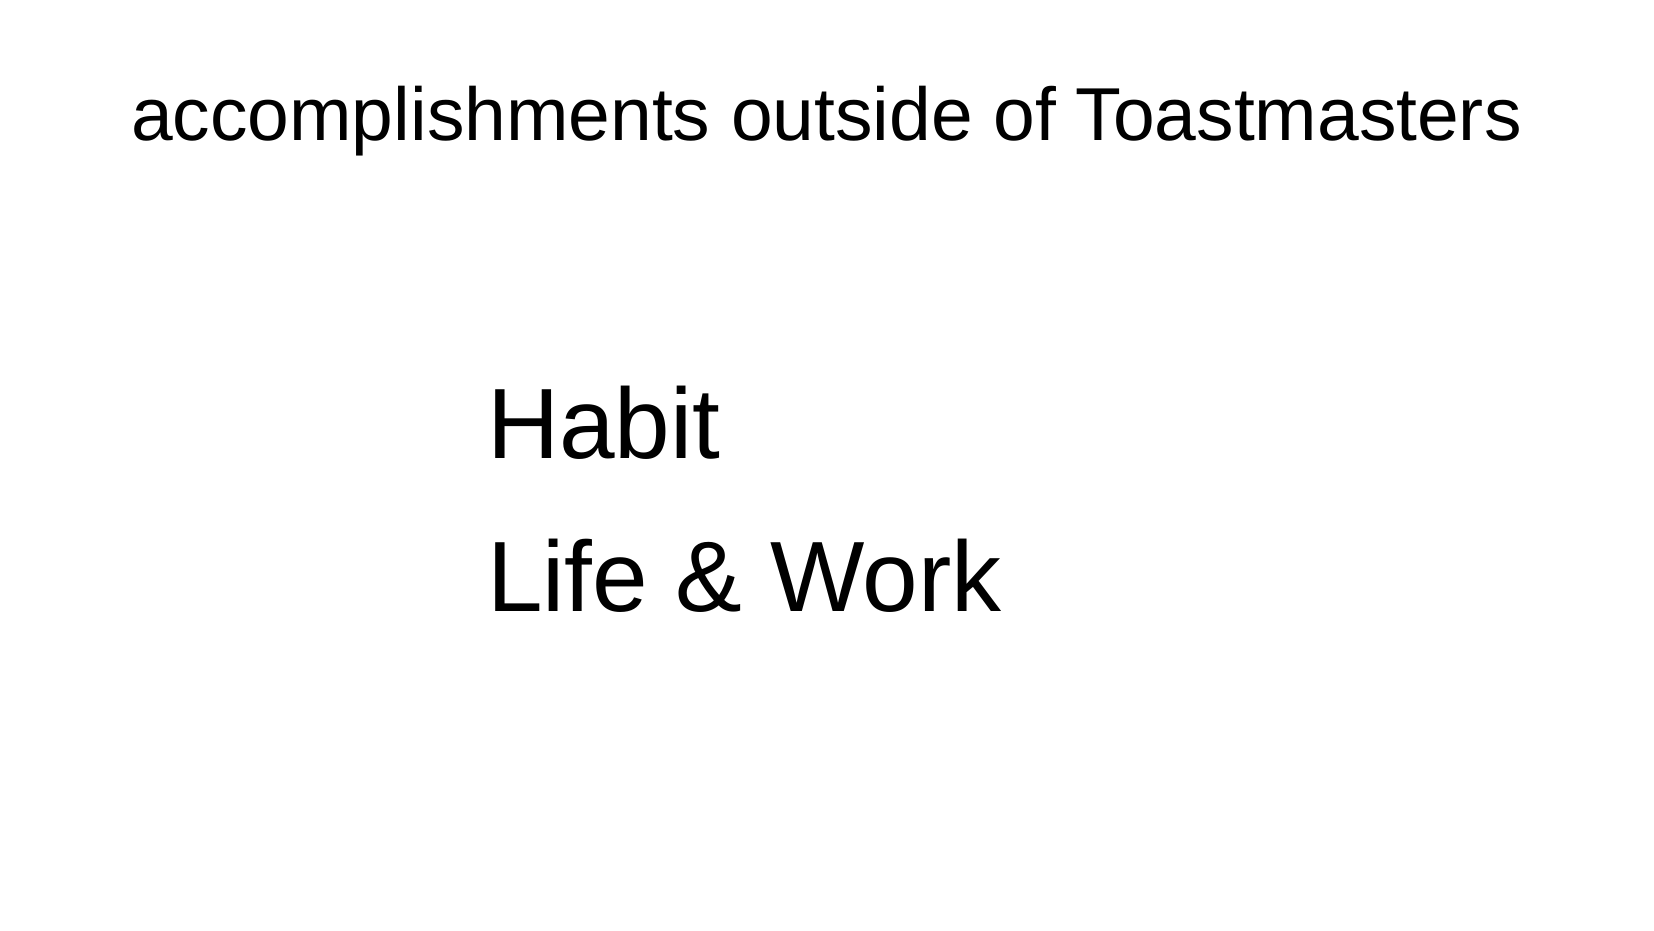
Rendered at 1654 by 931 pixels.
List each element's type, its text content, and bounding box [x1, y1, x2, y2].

text_box Habit Life & Work [472, 360, 1099, 626]
title accomplishments outside of Toastmasters [82, 12, 1571, 218]
